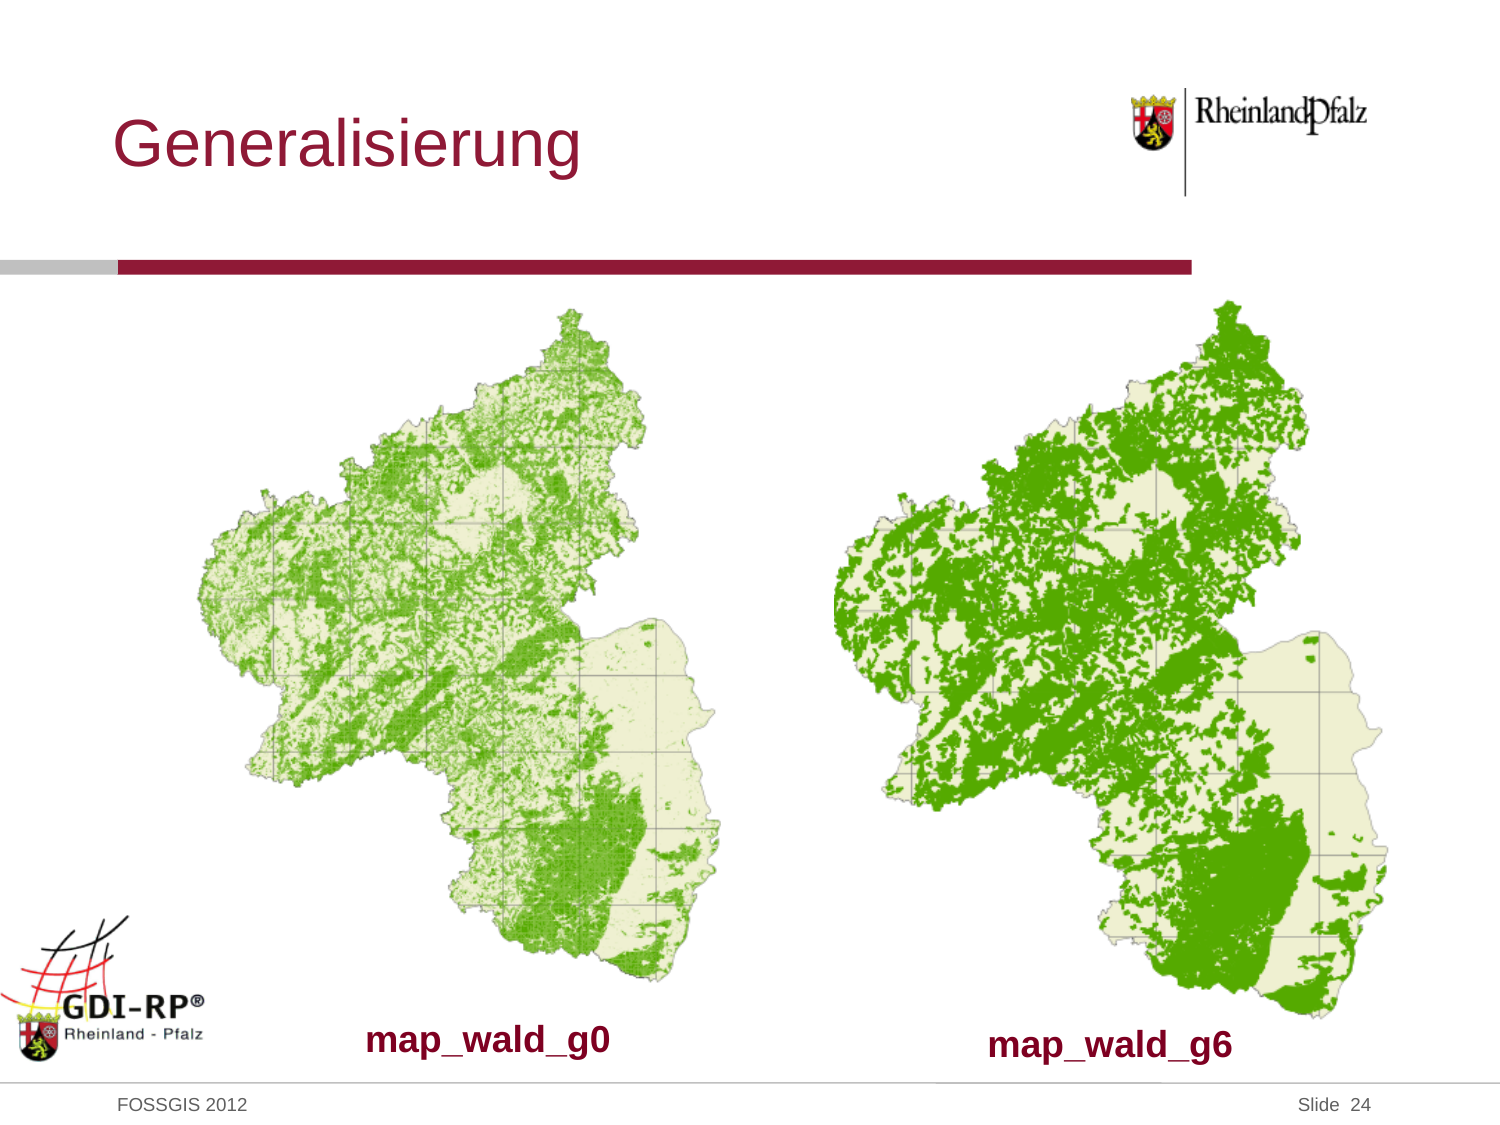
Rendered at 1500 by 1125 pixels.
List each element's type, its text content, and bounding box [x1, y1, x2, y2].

picture [0, 298, 753, 1063]
picture [834, 291, 1470, 1022]
title Generalisierung [112, 63, 1071, 224]
text_box map_wald_g6 [972, 1012, 1248, 1073]
text_box map_wald_g0 [350, 1007, 626, 1068]
picture [1131, 88, 1447, 198]
